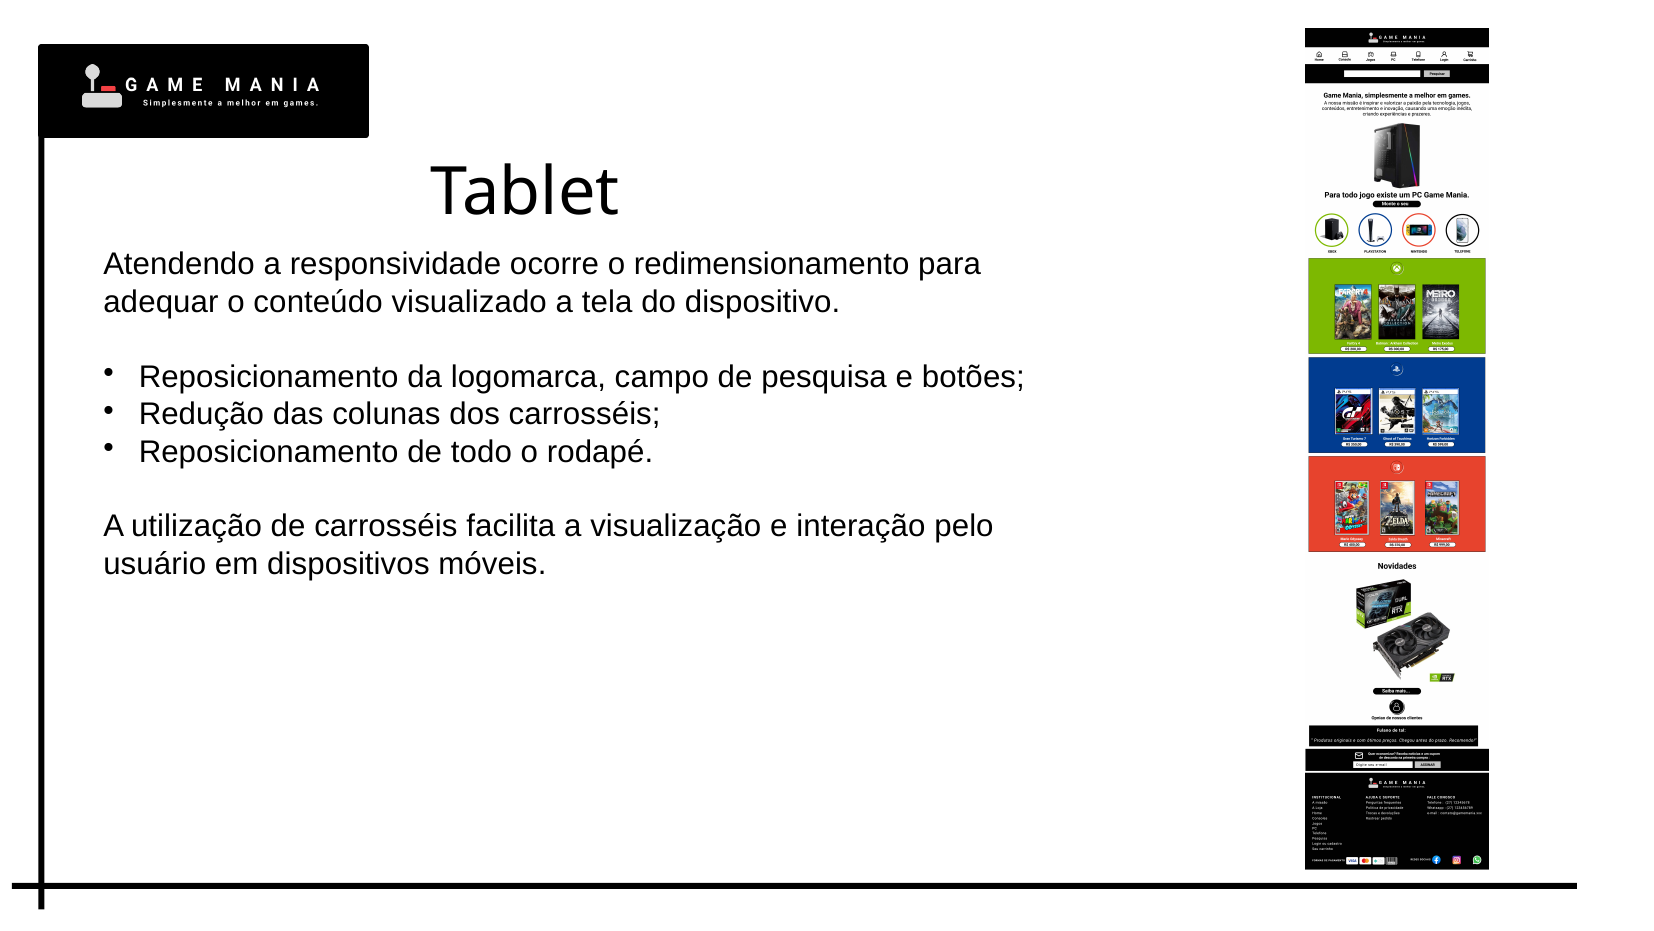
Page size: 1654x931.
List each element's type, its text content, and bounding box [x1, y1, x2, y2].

picture [82, 64, 319, 108]
text_box Atendendo a responsividade ocorre o redimensionamento para adequar o conteúdo visualizado a tela do dispositivo. Reposicionamento da logomarca, campo de pesquisa e botões; Redução das colunas dos carrosséis; Reposicionamento de todo o rodapé. A utilização de carrosséis facilita a visualização e interação pelo usuário em dispositivos móveis. [88, 236, 1063, 797]
text_box [41, 47, 366, 136]
picture [1305, 28, 1489, 870]
text_box Tablet [342, 107, 709, 236]
